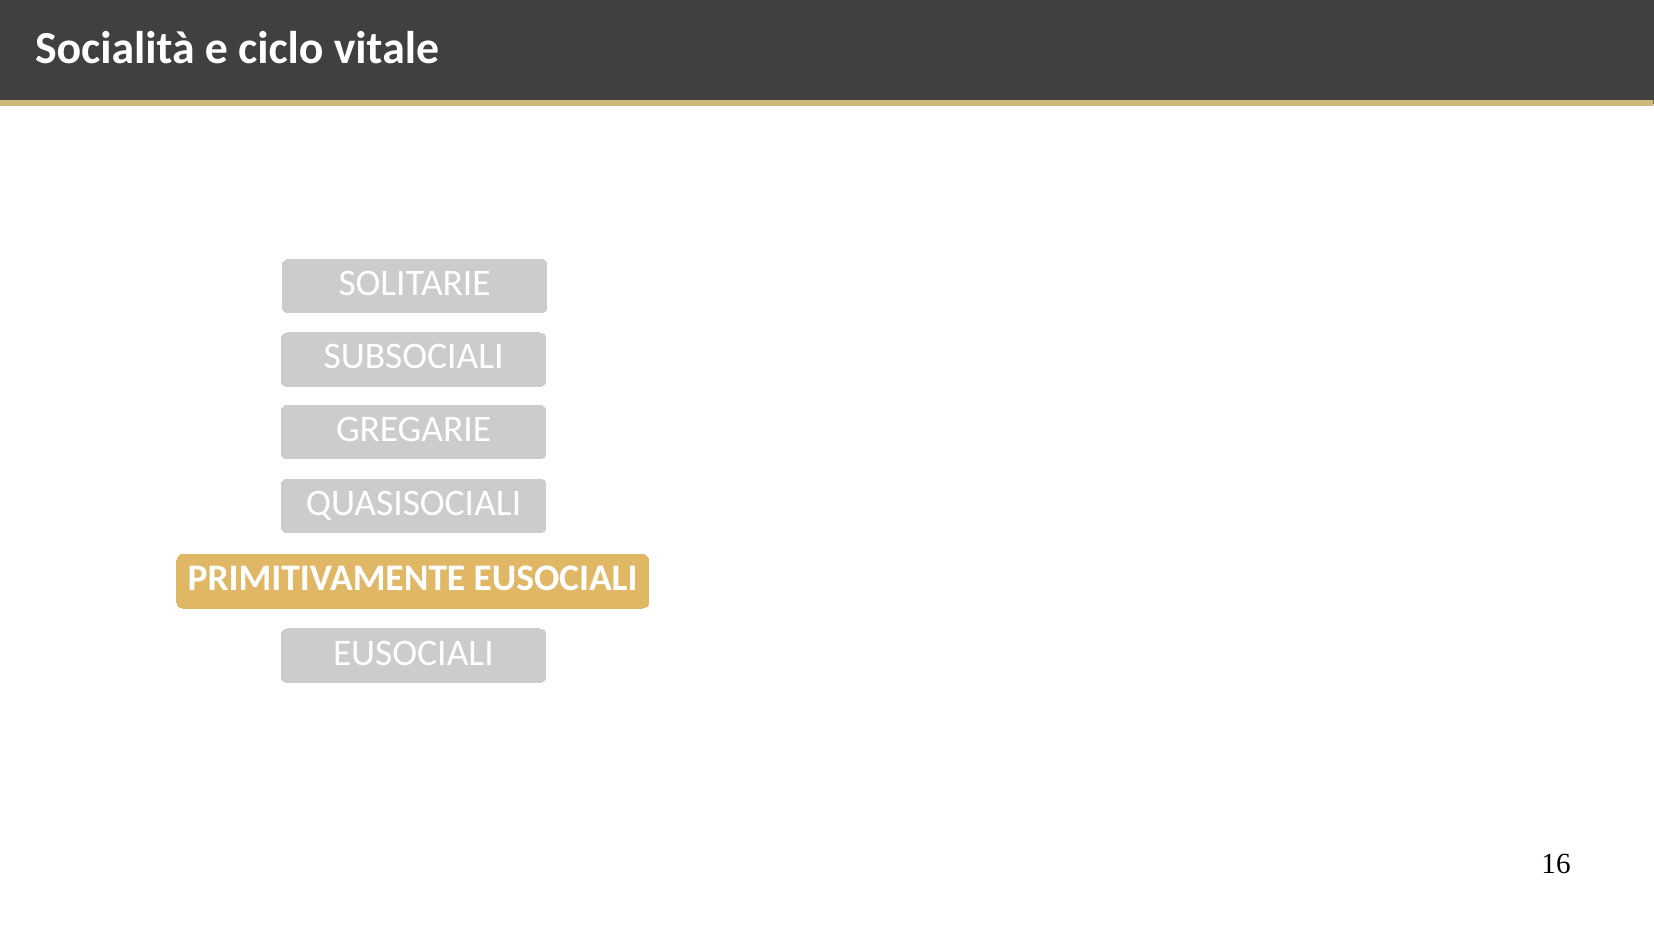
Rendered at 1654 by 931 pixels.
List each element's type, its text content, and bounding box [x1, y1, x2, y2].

text_box SOLITARIE [282, 259, 547, 313]
text_box PRIMITIVAMENTE EUSOCIALI [176, 554, 649, 609]
text_box QUASISOCIALI [281, 479, 546, 533]
text_box EUSOCIALI [281, 628, 546, 683]
text_box GREGARIE [281, 405, 546, 459]
text_box SUBSOCIALI [281, 332, 546, 387]
text_box Socialità e ciclo vitale [0, 0, 1654, 100]
